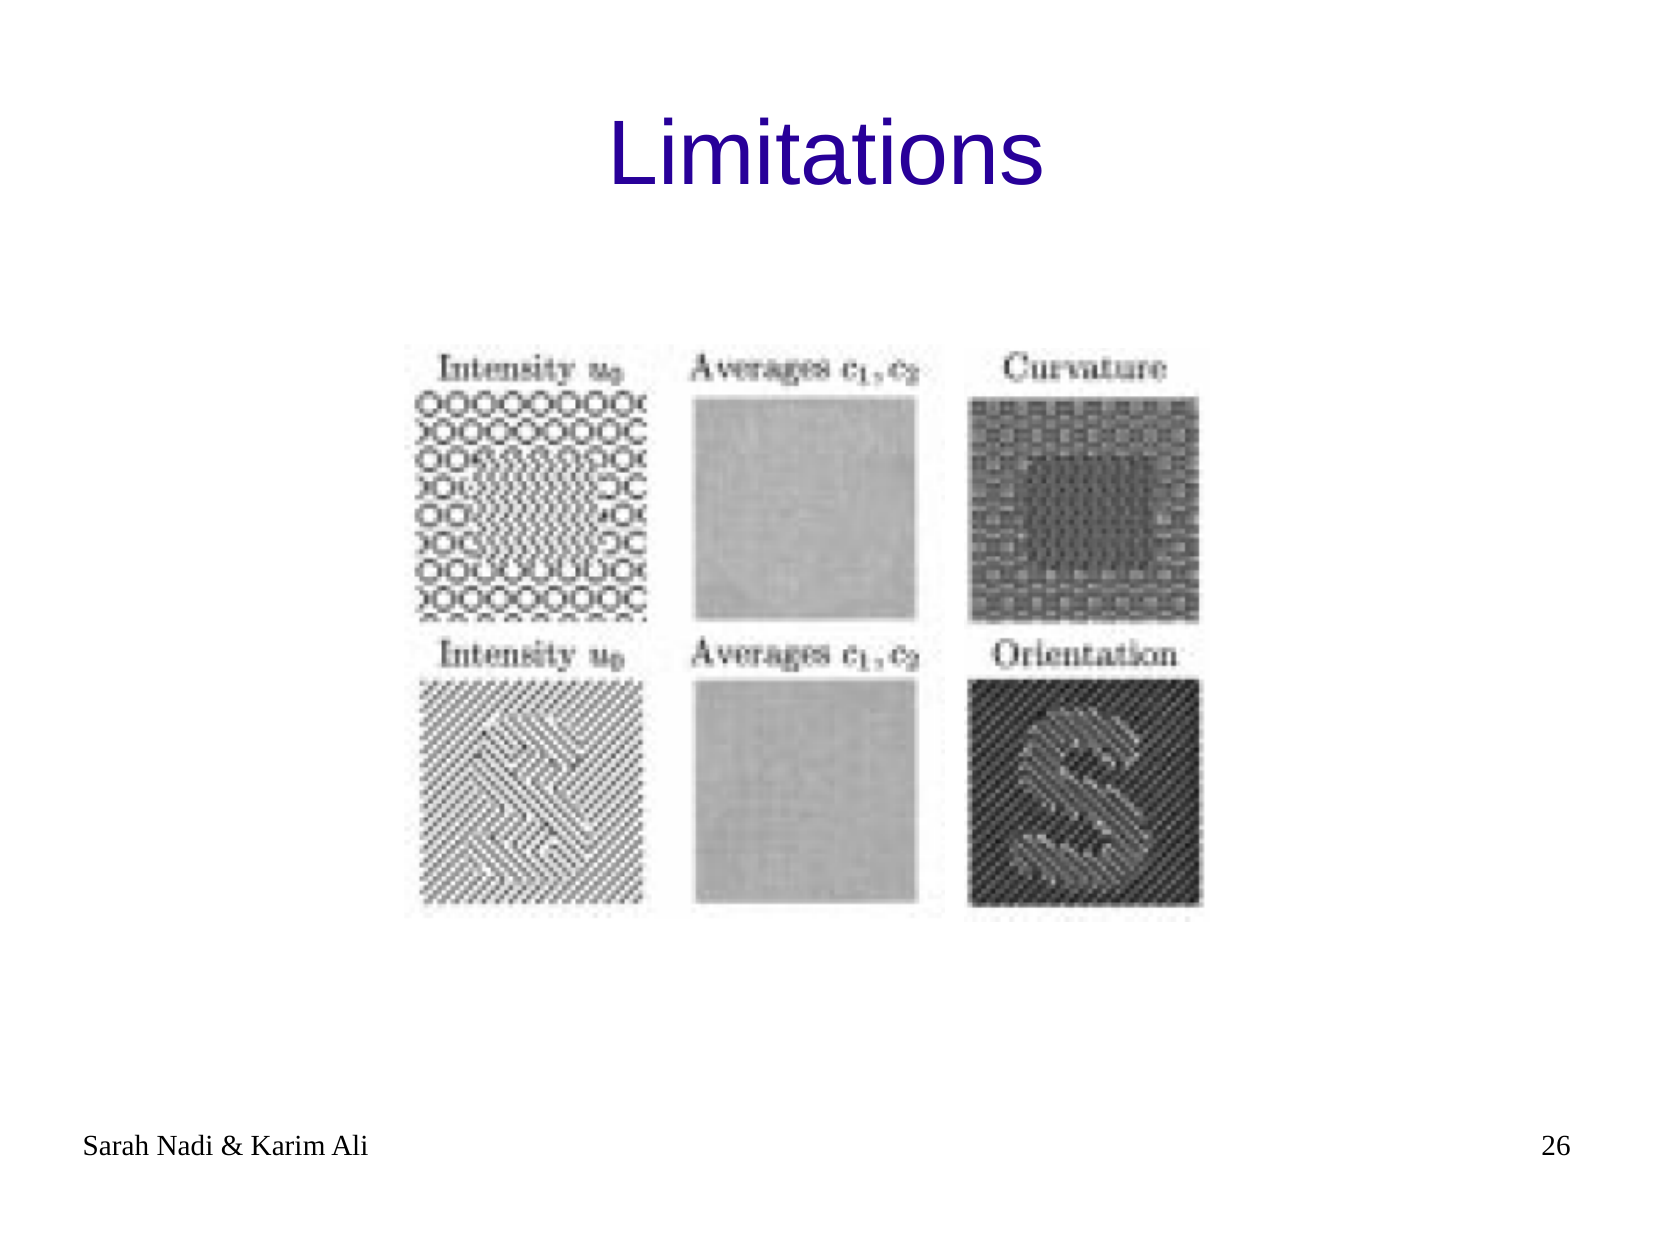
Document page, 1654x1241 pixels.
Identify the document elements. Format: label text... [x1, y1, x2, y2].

picture [964, 348, 1210, 922]
title Limitations [82, 56, 1571, 250]
picture [403, 343, 945, 927]
